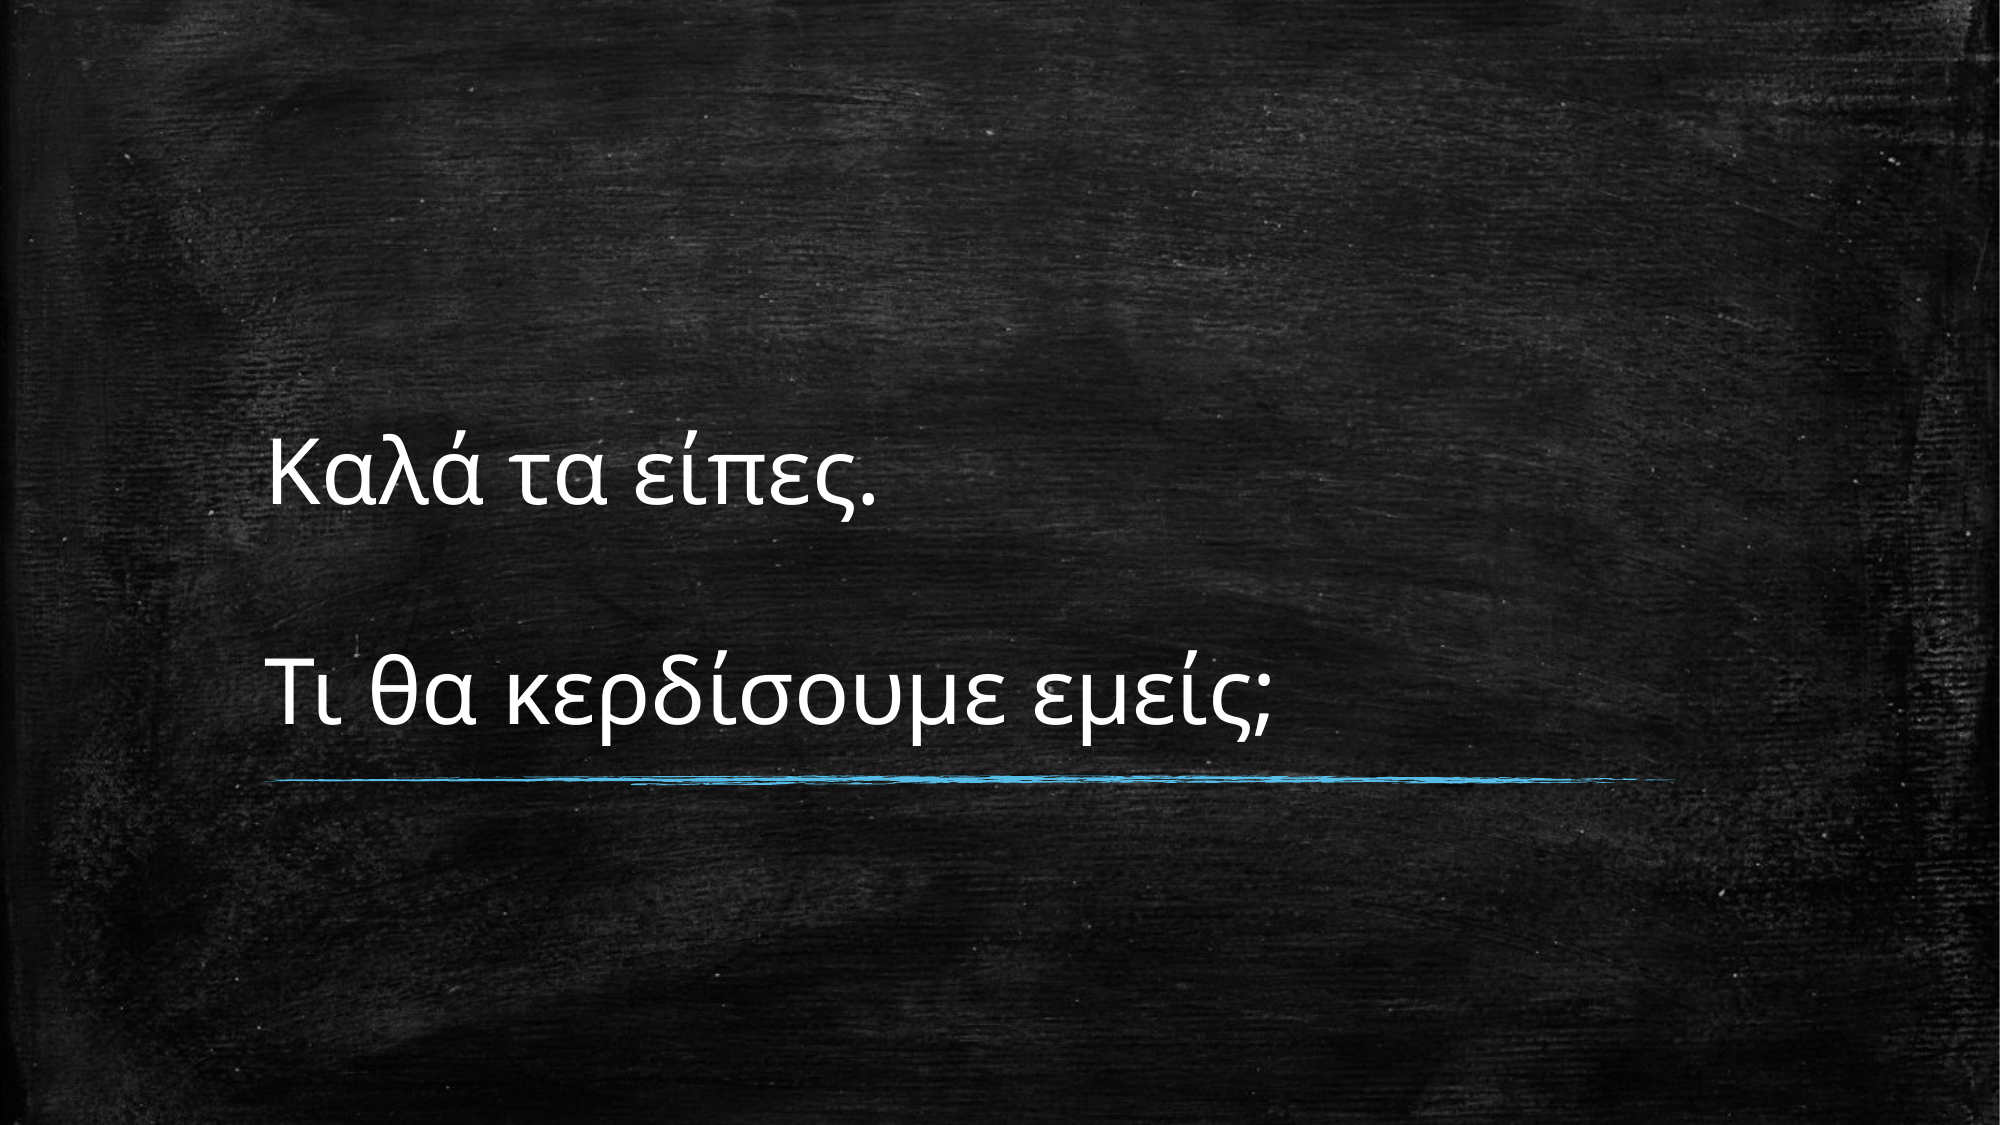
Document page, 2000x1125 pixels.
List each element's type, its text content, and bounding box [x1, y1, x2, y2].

picture [0, 0, 2000, 1125]
title Καλά τα είπες. Τι θα κερδίσουμε εμείς; [249, 312, 1750, 750]
